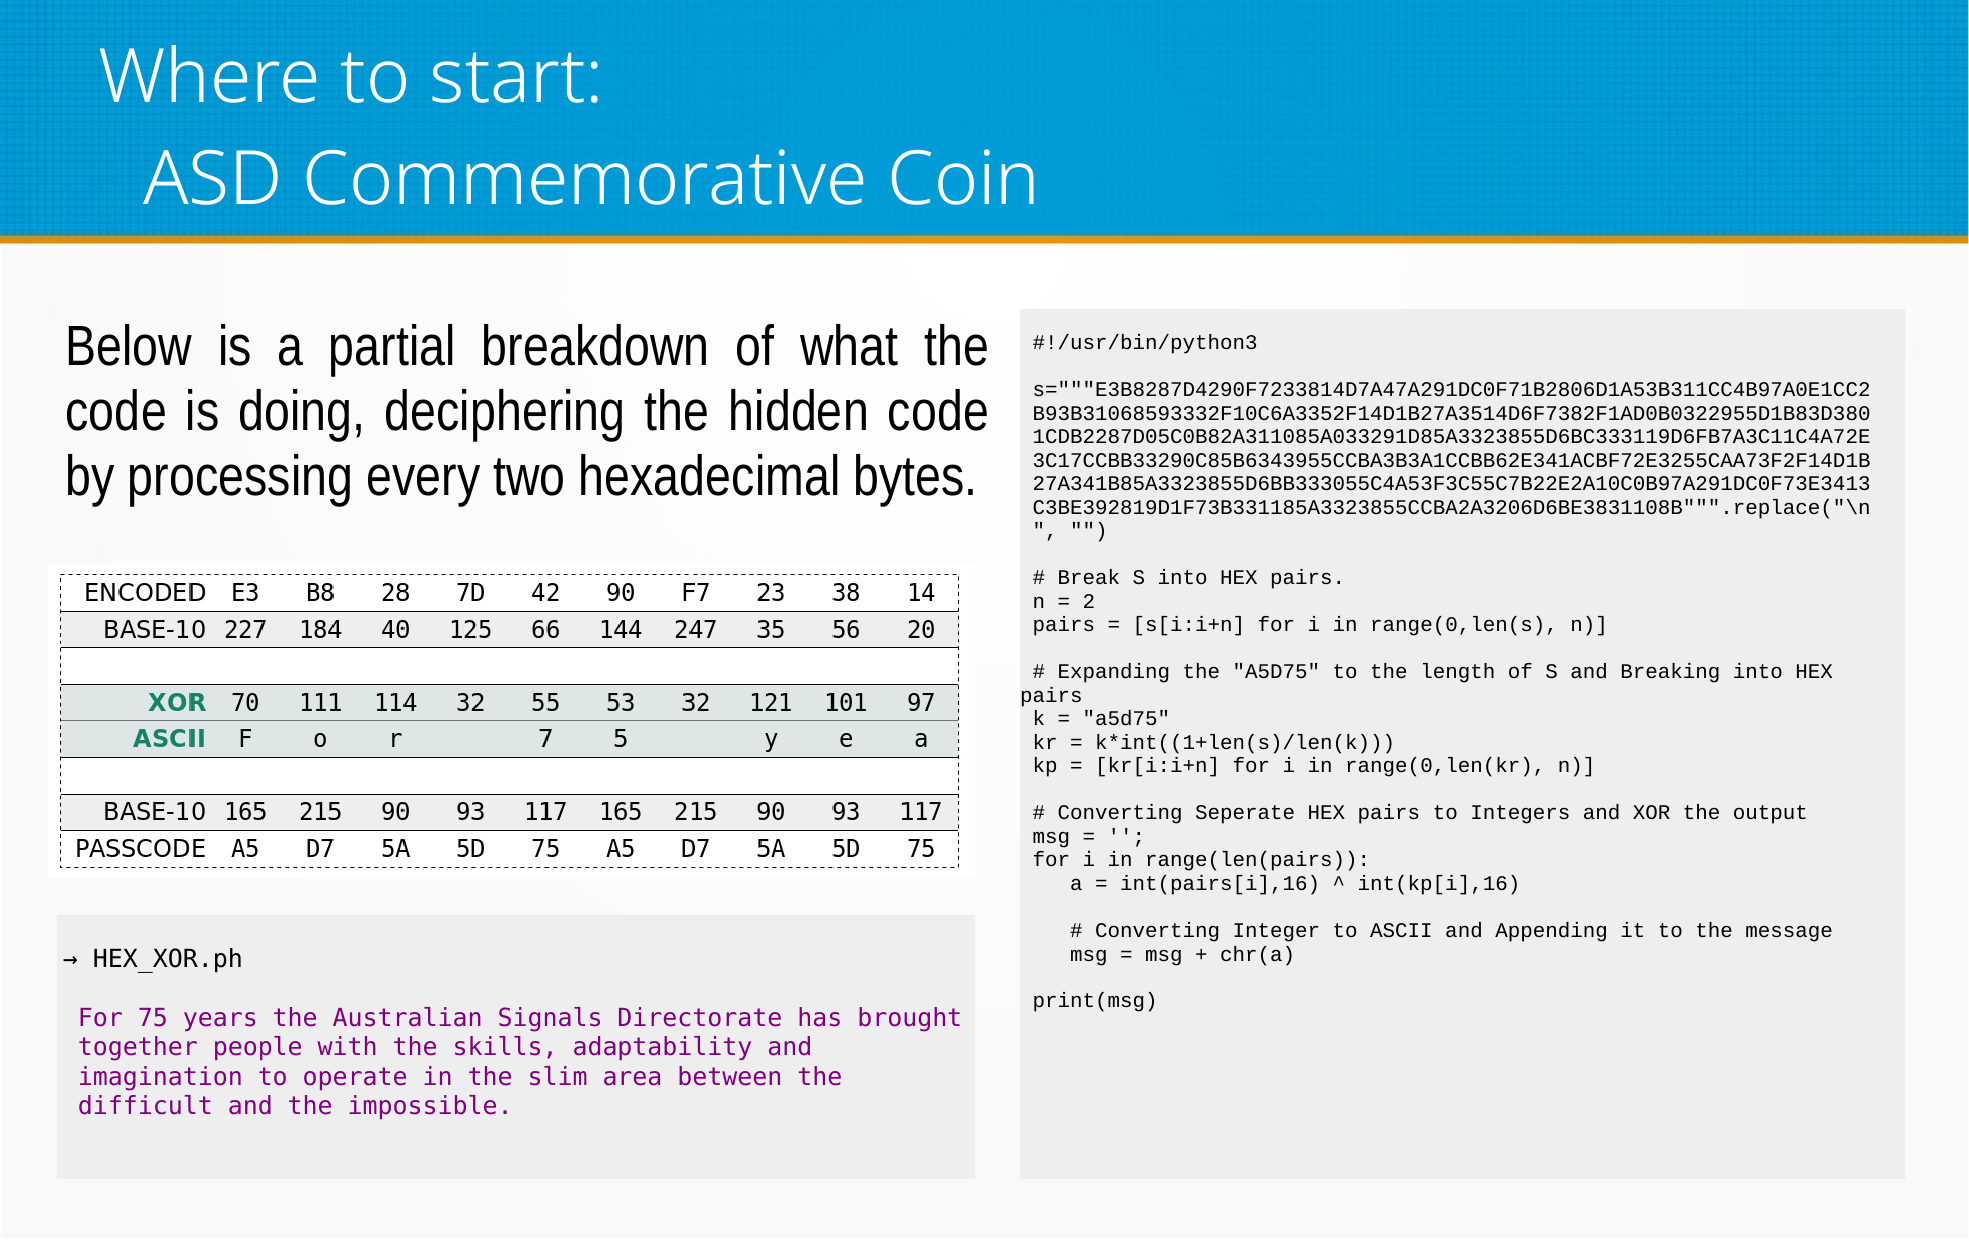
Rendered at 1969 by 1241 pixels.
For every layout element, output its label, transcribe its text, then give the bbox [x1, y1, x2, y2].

text_box → HEX_XOR.ph For 75 years the Australian Signals Directorate has brought together people with the skills, adaptability and imagination to operate in the slim area between the difficult and the impossible. [56, 915, 976, 1180]
title Where to start: ASD Commemorative Coin [98, 19, 1870, 227]
list #!/usr/bin/python3 s="""E3B8287D4290F7233814D7A47A291DC0F71B2806D1A53B311CC4B97A0E1CC2 B93B31068593332F10C6A3352F14D1B27A3514D6F7382F1AD0B0322955D1B83D380 1CDB2287D05C0B82A311085A033291D85A3323855D6BC333119D6FB7A3C11C4A72E 3C17CCBB33290C85B6343955CCBA3B3A1CCBB62E341ACBF72E3255CAA73F2F14D1B 27A341B85A3323855D6BB333055C4A53F3C55C7B22E2A10C0B97A291DC0F73E3413 C3BE392819D1F73B331185A3323855CCBA2A3206D6BE3831108B""".replace("\n ", "") # Break S into HEX pairs. n = 2 pairs = [s[i:i+n] for i in range(0,len(s), n)] # Expanding the "A5D75" to the length of S and Breaking into HEX pairs k = "a5d75" kr = k*int((1+len(s)/len(k))) kp = [kr[i:i+n] for i in range(0,len(kr), n)] # Converting Seperate HEX pairs to Integers and XOR the output msg = ''; for i in range(len(pairs)): a = int(pairs[i],16) ^ int(kp[i],16) # Converting Integer to ASCII and Appending it to the message msg = msg + chr(a) print(msg) [1020, 309, 1906, 1180]
picture [0, 233, 1969, 1241]
list Below is a partial breakdown of what the code is doing, deciphering the hidden code by processing every two hexadecimal bytes. [65, 312, 991, 511]
